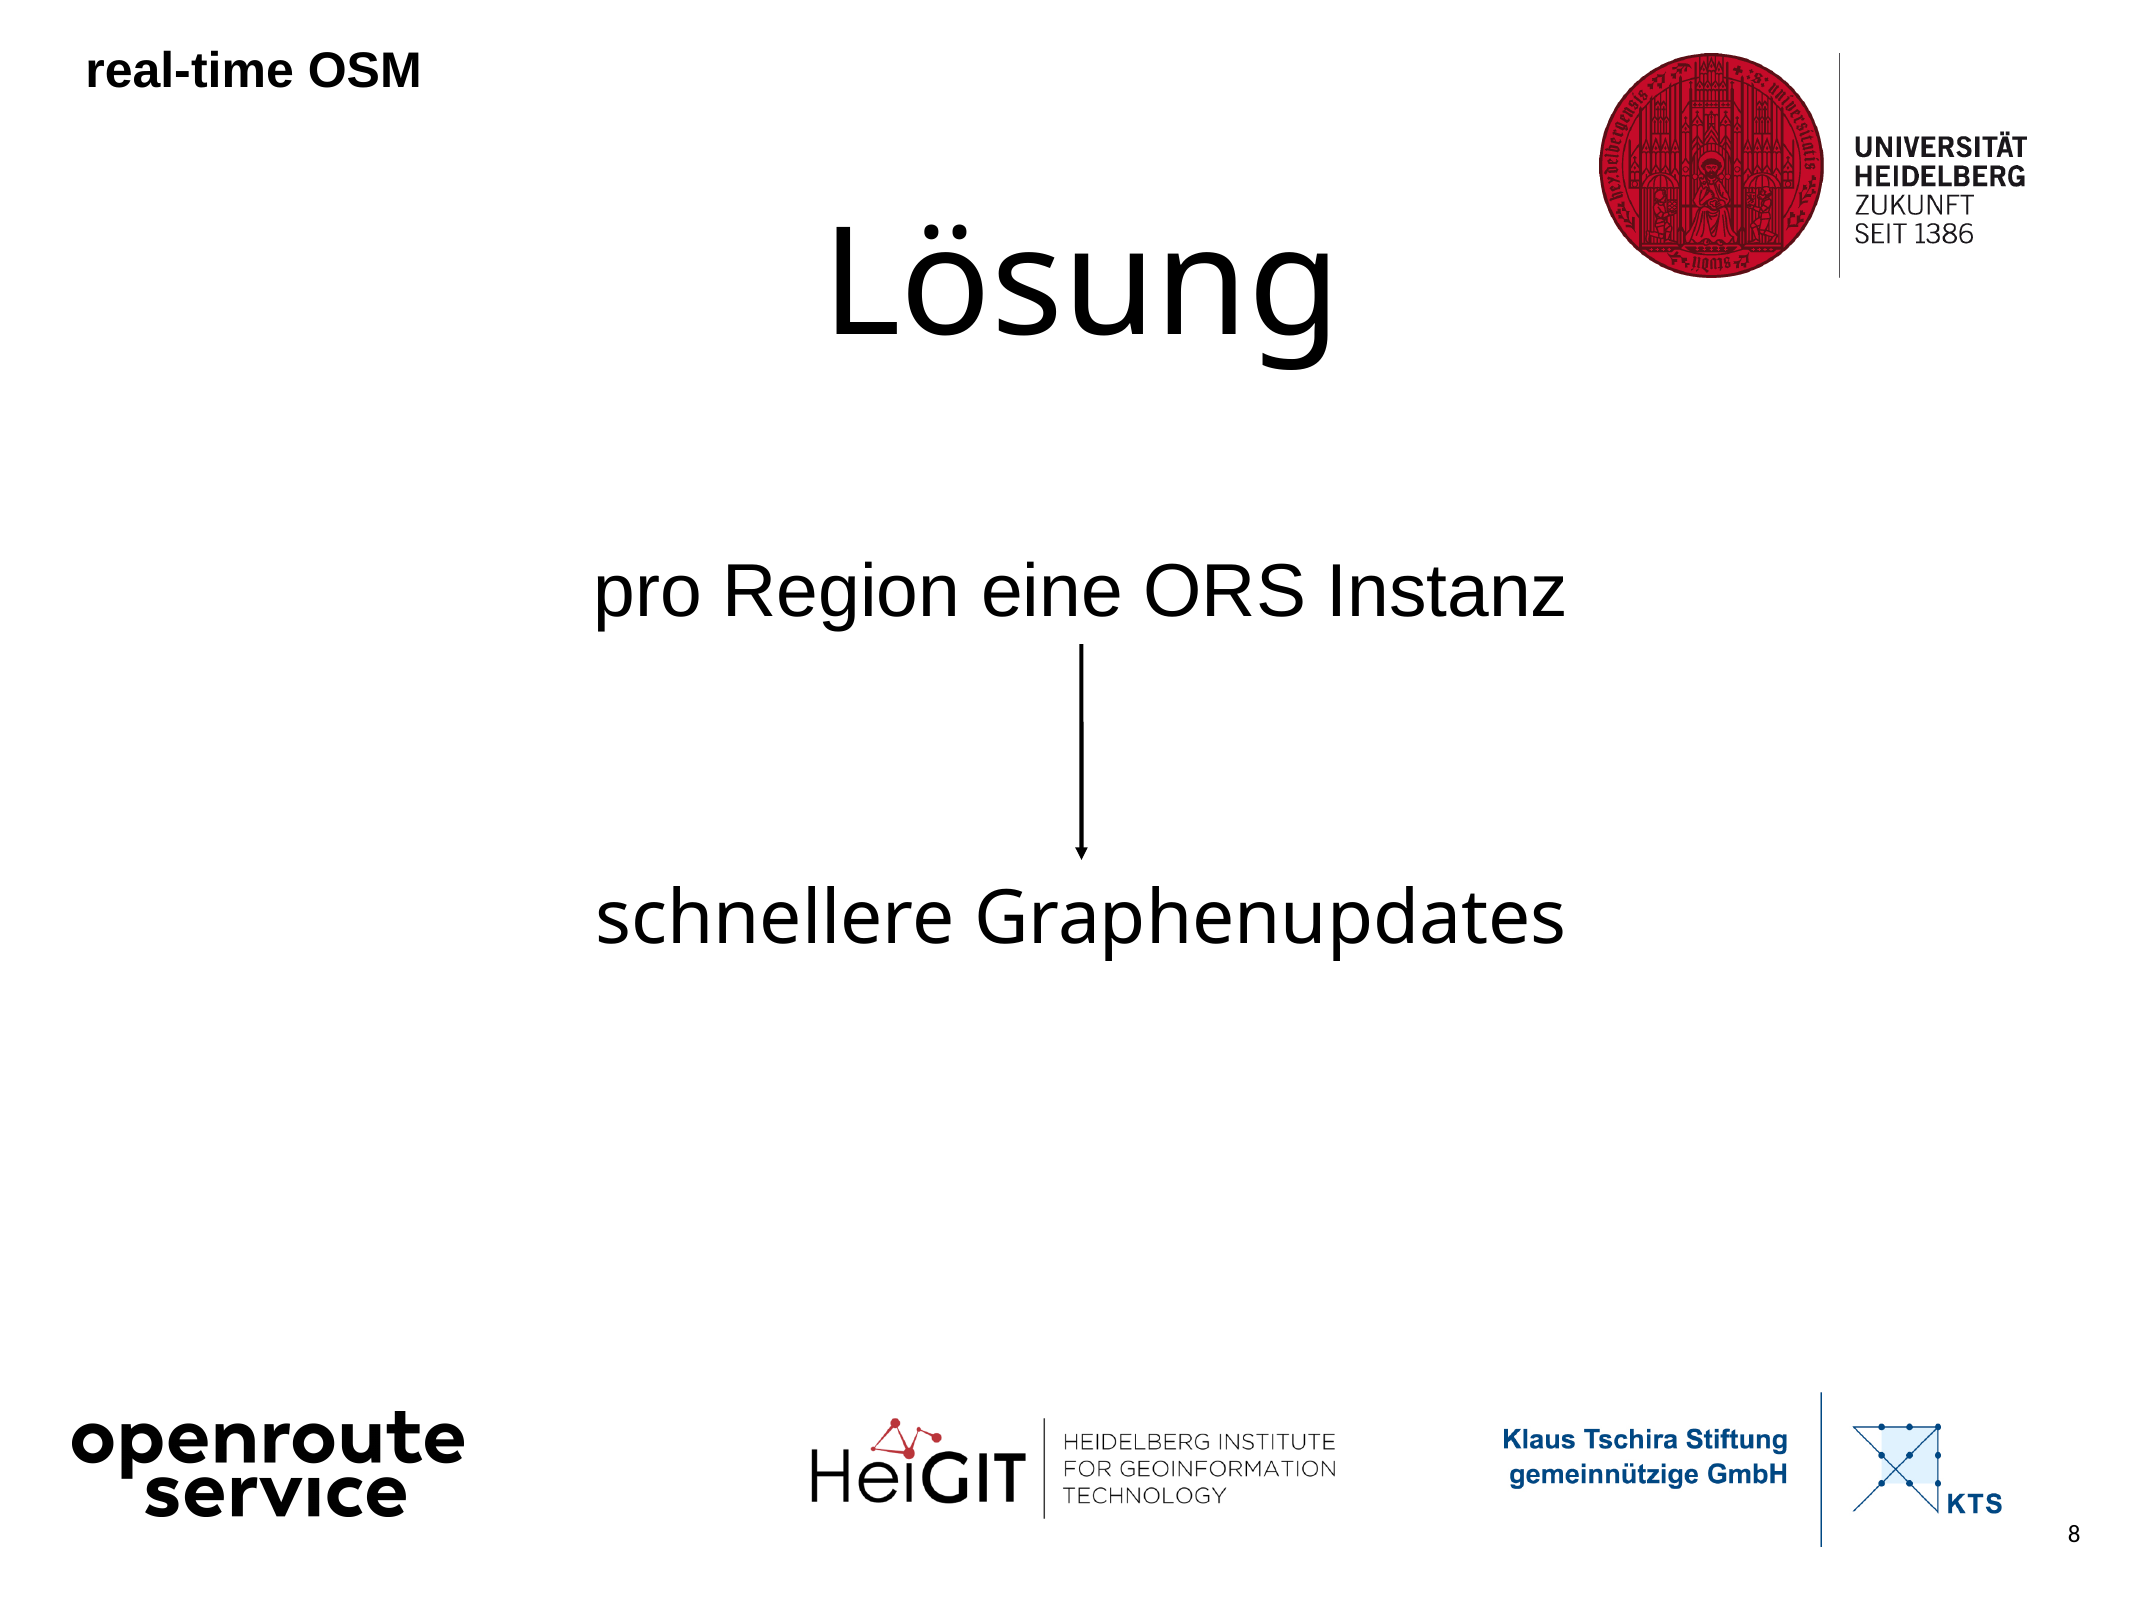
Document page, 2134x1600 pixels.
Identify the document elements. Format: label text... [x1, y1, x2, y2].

text_box schnellere Graphenupdates [587, 860, 1576, 968]
picture [1599, 53, 2027, 278]
text_box real-time OSM [74, 26, 434, 109]
picture [1474, 1330, 2034, 1597]
picture [797, 1395, 1349, 1533]
text_box Lösung [813, 176, 1350, 373]
text_box pro Region eine ORS Instanz [582, 530, 1581, 644]
picture [72, 1411, 464, 1517]
